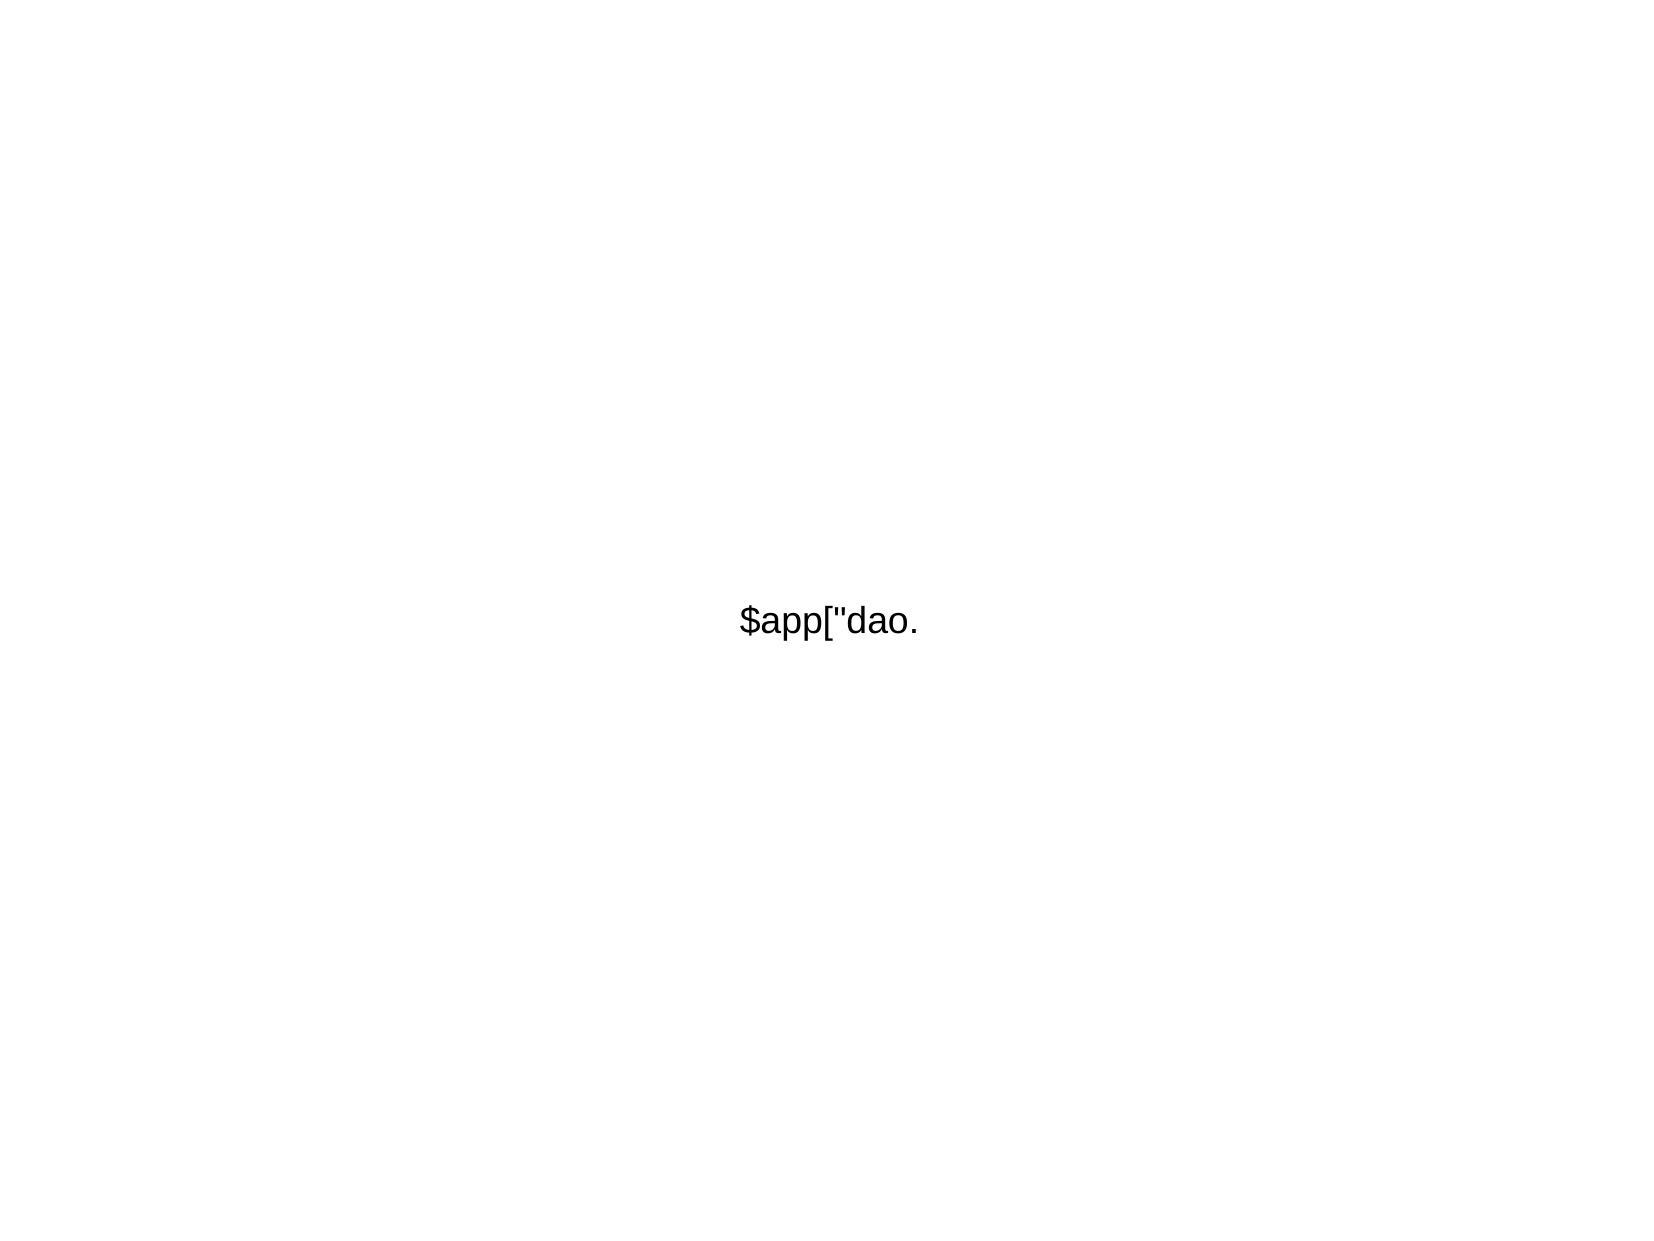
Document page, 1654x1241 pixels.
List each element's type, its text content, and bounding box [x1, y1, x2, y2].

text_box $app["dao. [724, 592, 935, 649]
